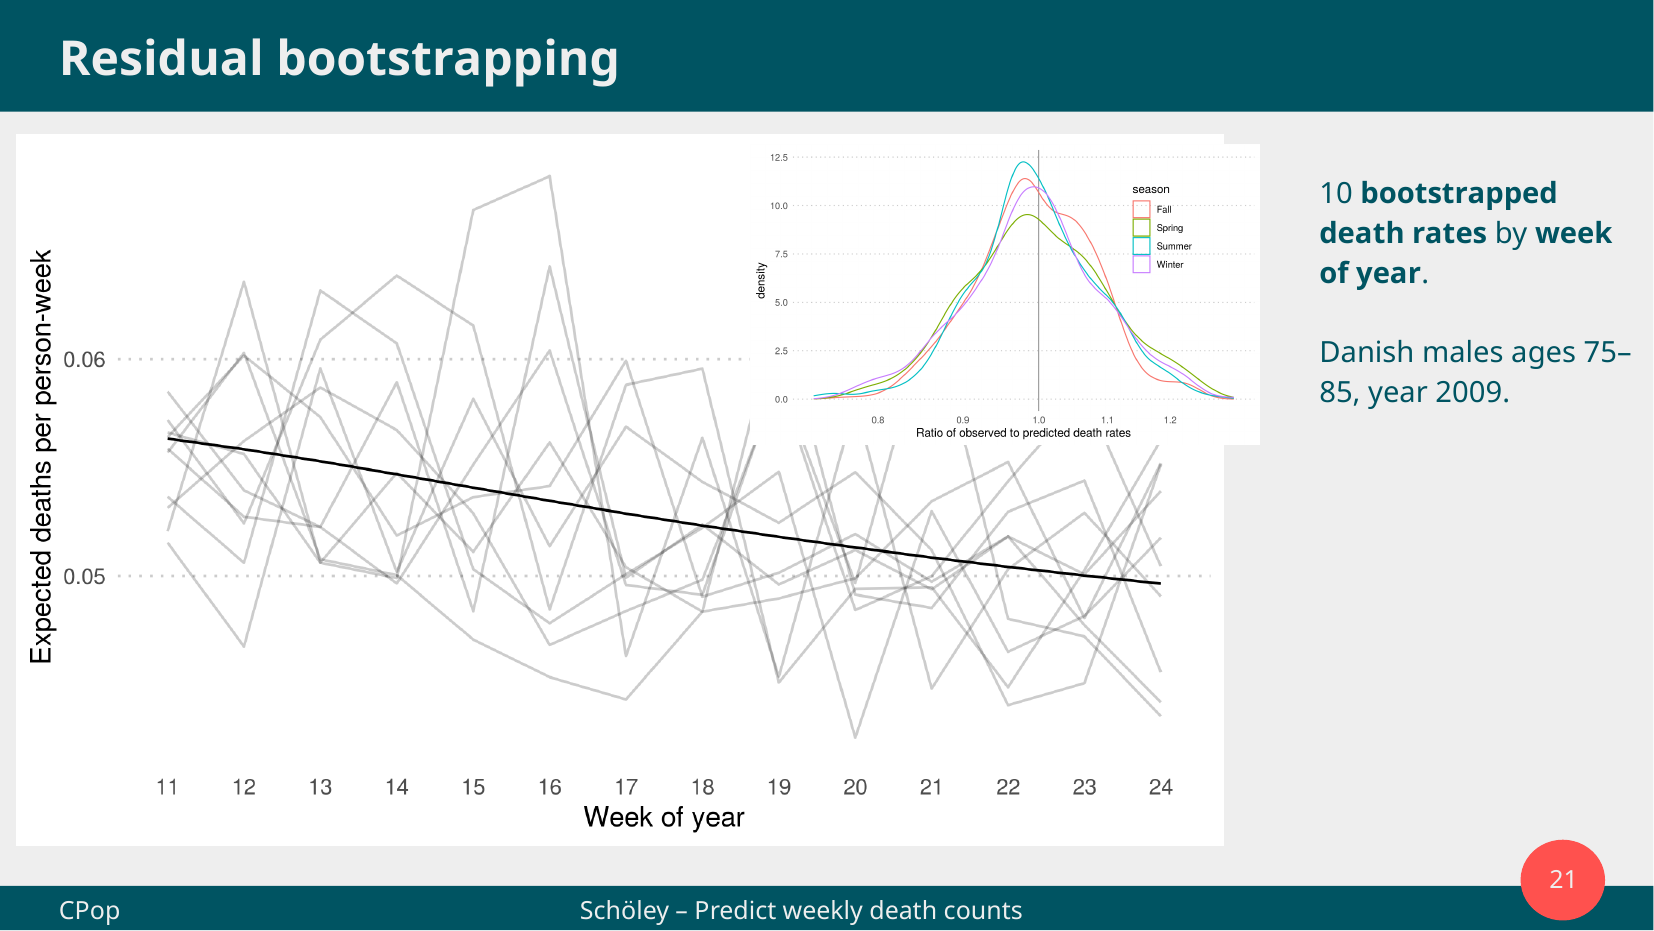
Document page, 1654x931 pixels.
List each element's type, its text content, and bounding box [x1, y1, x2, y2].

picture [16, 134, 1260, 846]
text_box 10 bootstrapped death rates by week of year. Danish males ages 75–85, year 2009. [1304, 165, 1651, 490]
title Residual bootstrapping [58, 0, 1595, 116]
